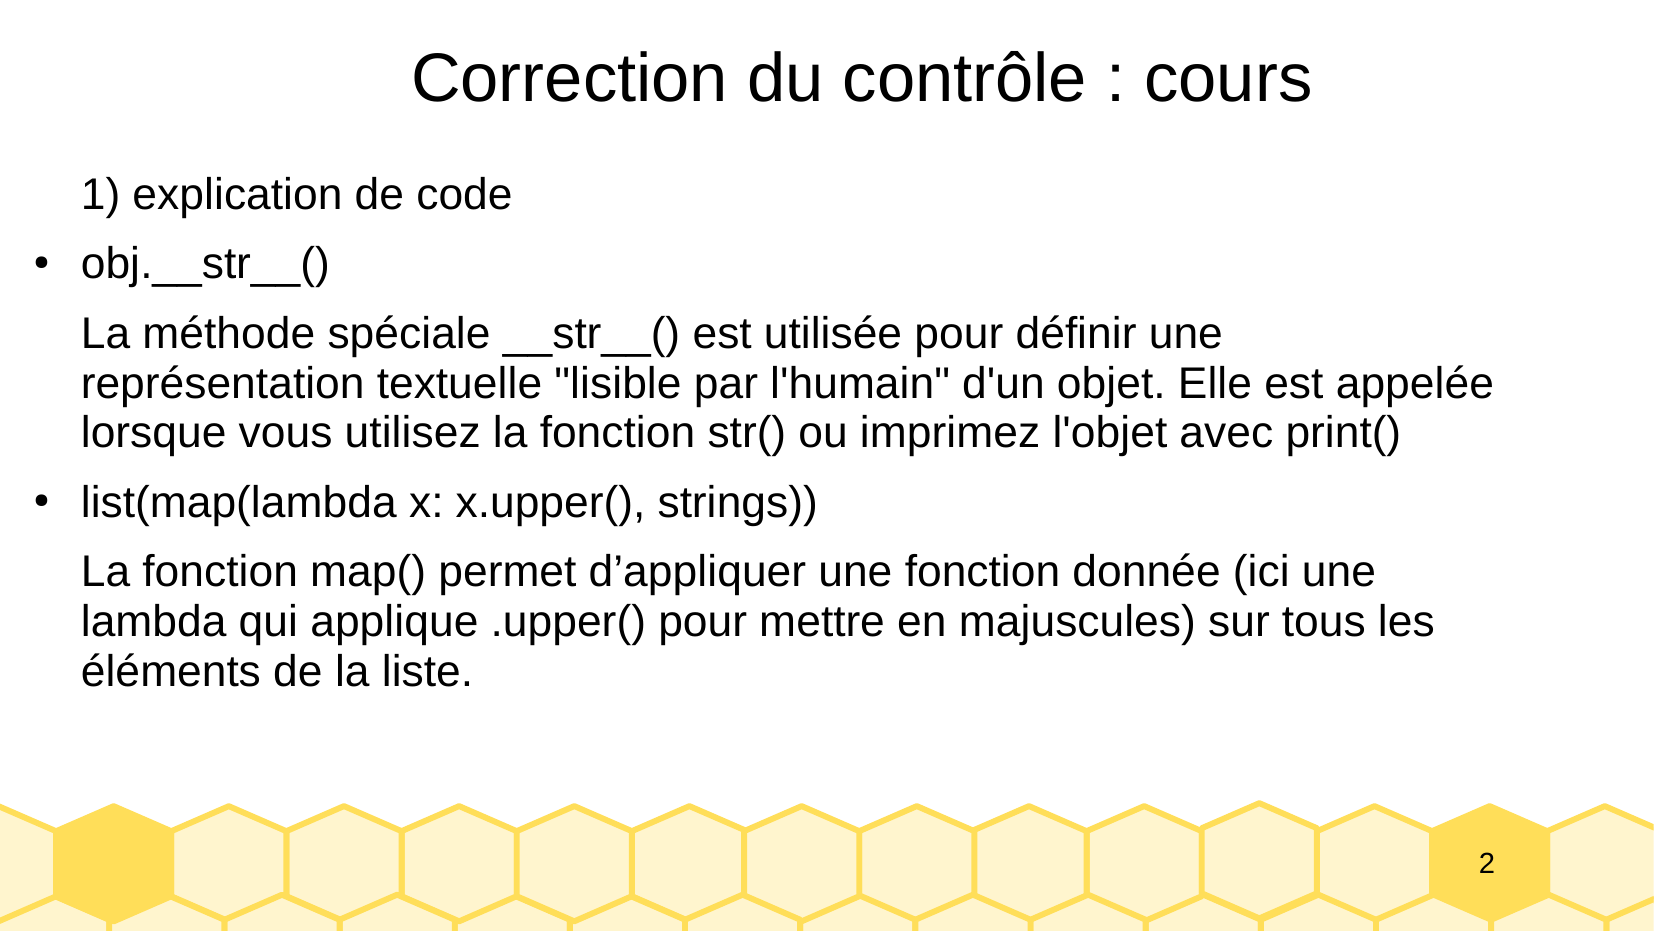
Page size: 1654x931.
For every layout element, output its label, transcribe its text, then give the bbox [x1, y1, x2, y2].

list 1) explication de code obj.__str__() La méthode spéciale __str__() est utilisée pour définir une représentation textuelle "lisible par l'humain" d'un objet. Elle est appelée lorsque vous utilisez la fonction str() ou imprimez l'objet avec print() list(map(lambda x: x.upper(), strings)) La fonction map() permet d’appliquer une fonction donnée (ici une lambda qui applique .upper() pour mettre en majuscules) sur tous les éléments de la liste. [17, 169, 1506, 709]
title Correction du contrôle : cours [118, 0, 1607, 156]
